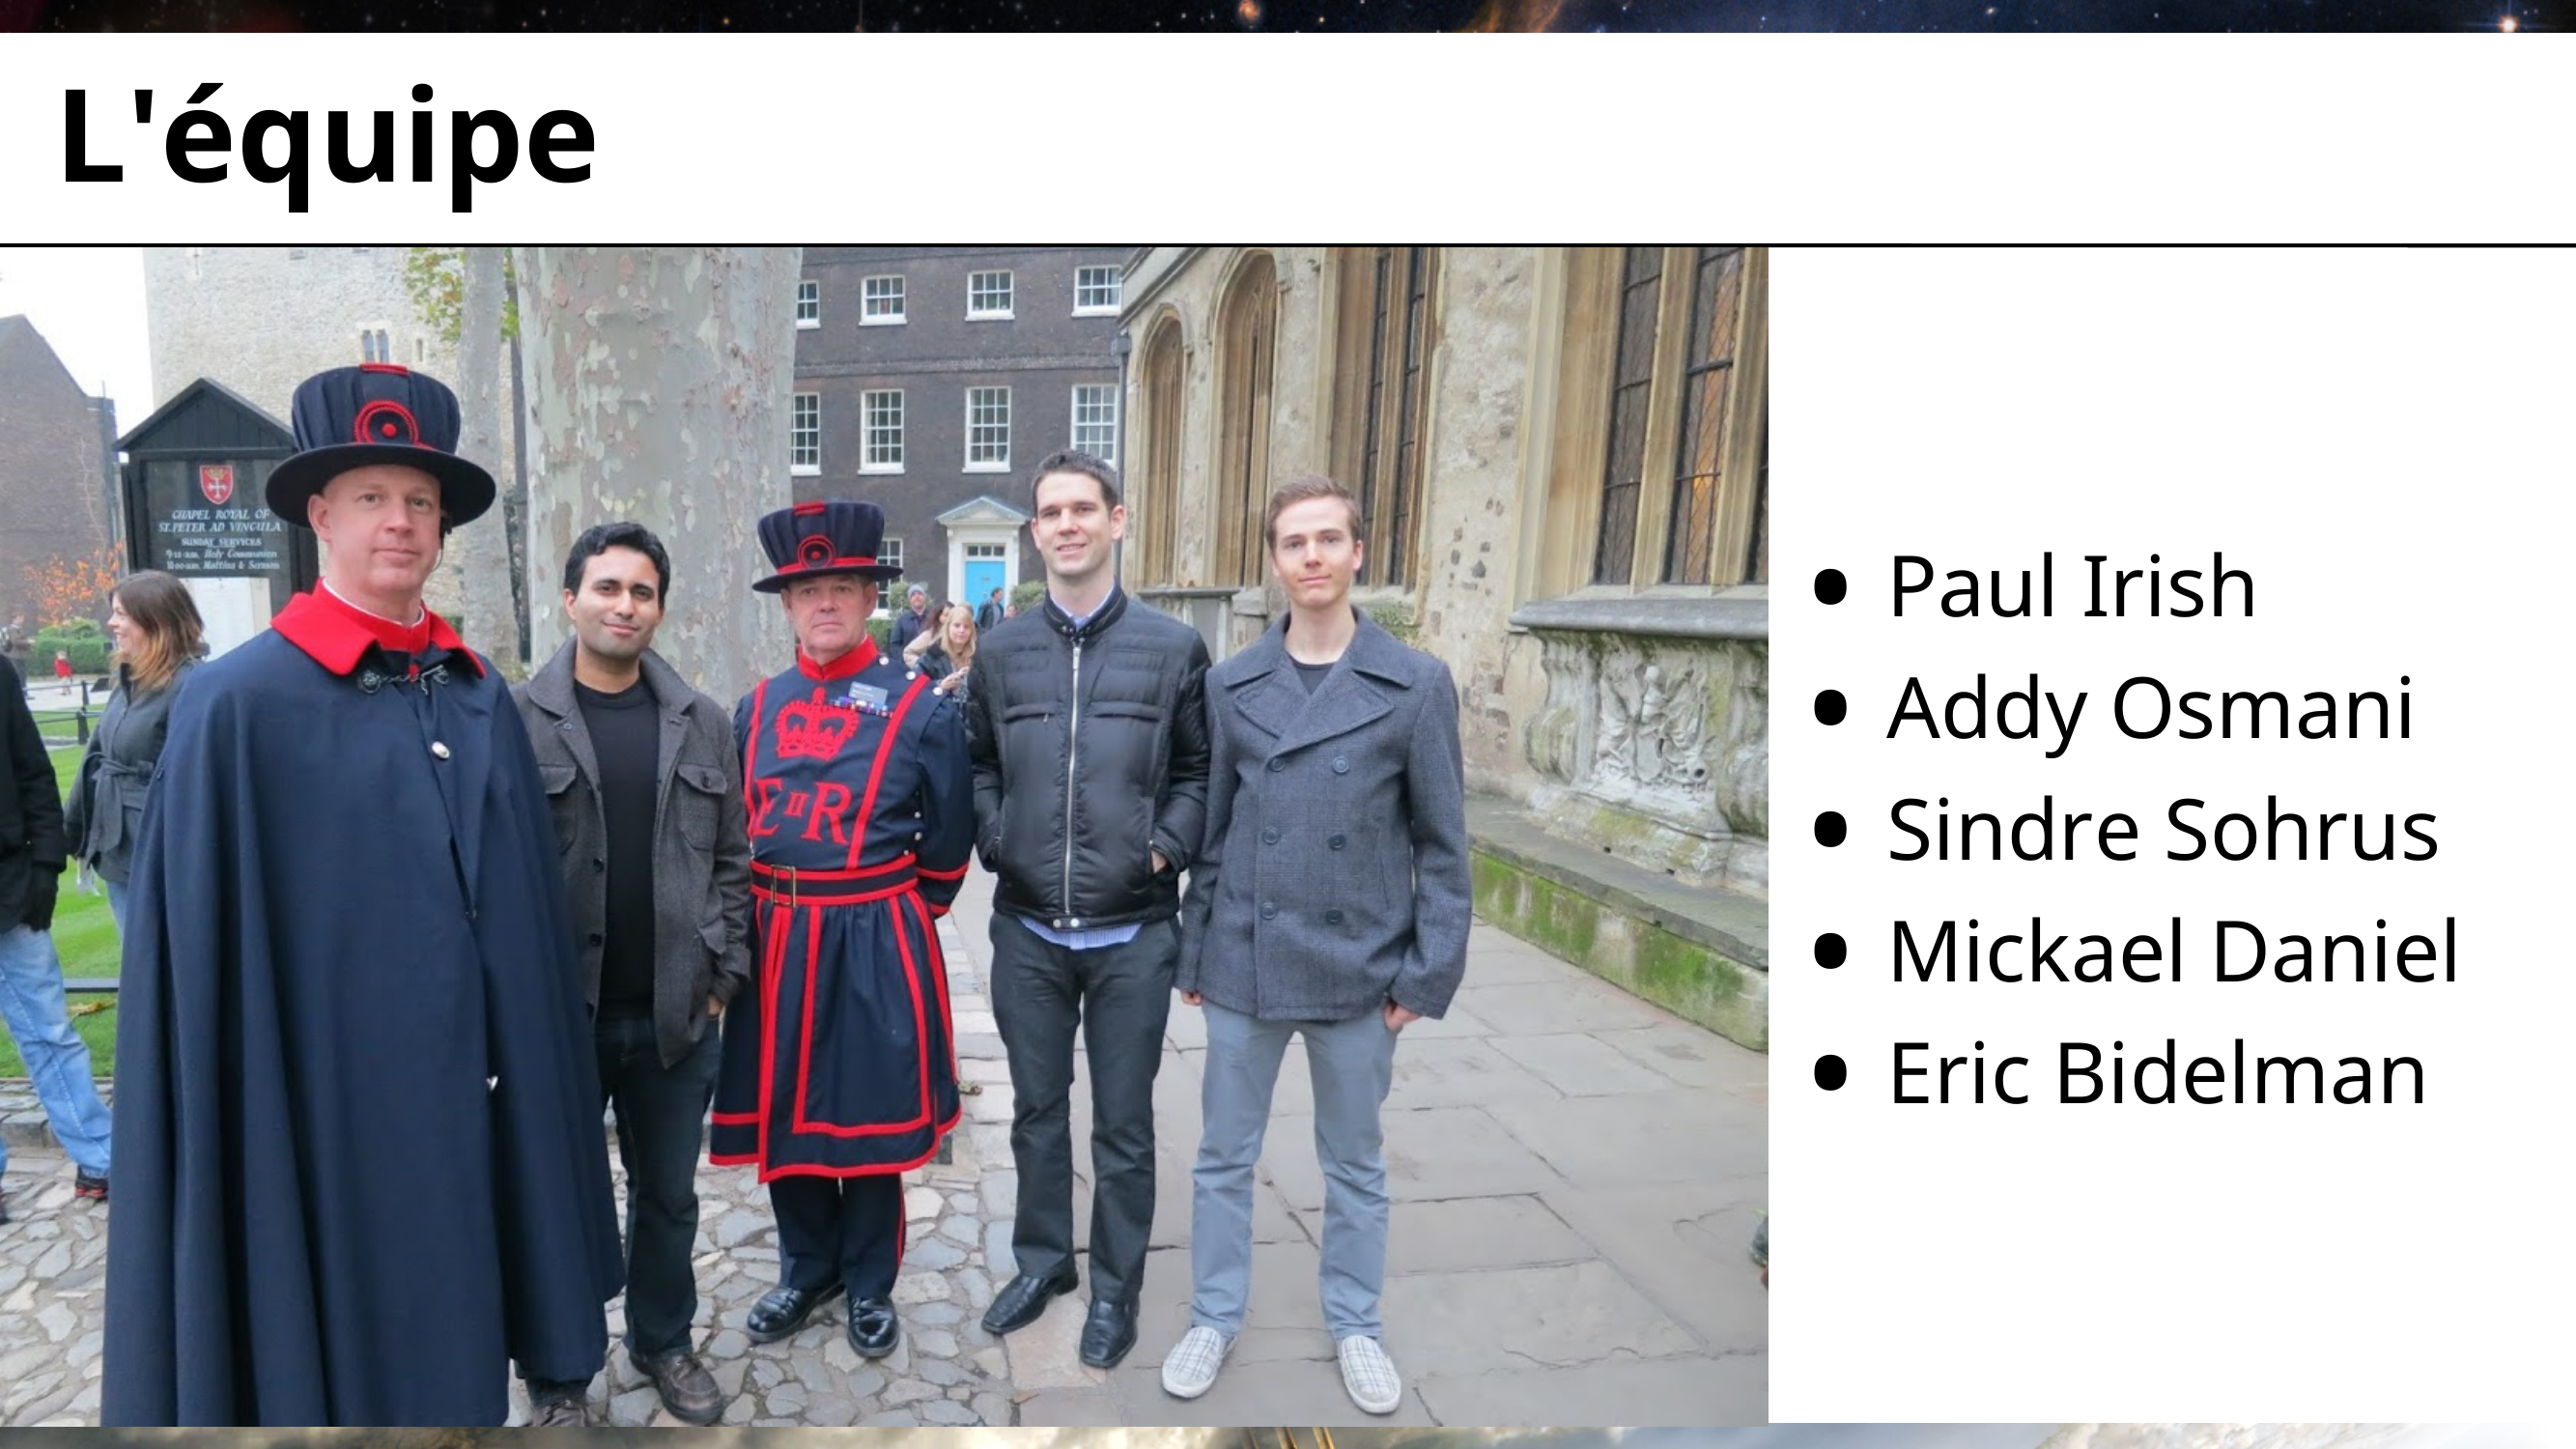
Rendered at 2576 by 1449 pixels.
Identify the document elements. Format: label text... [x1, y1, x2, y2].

picture [0, 247, 2576, 1449]
picture [0, 0, 2576, 33]
text_box Paul Irish Addy Osmani Sindre Sohrus Mickael Daniel Eric Bidelman [1762, 525, 2576, 1148]
text_box L'équipe [45, 12, 2528, 250]
